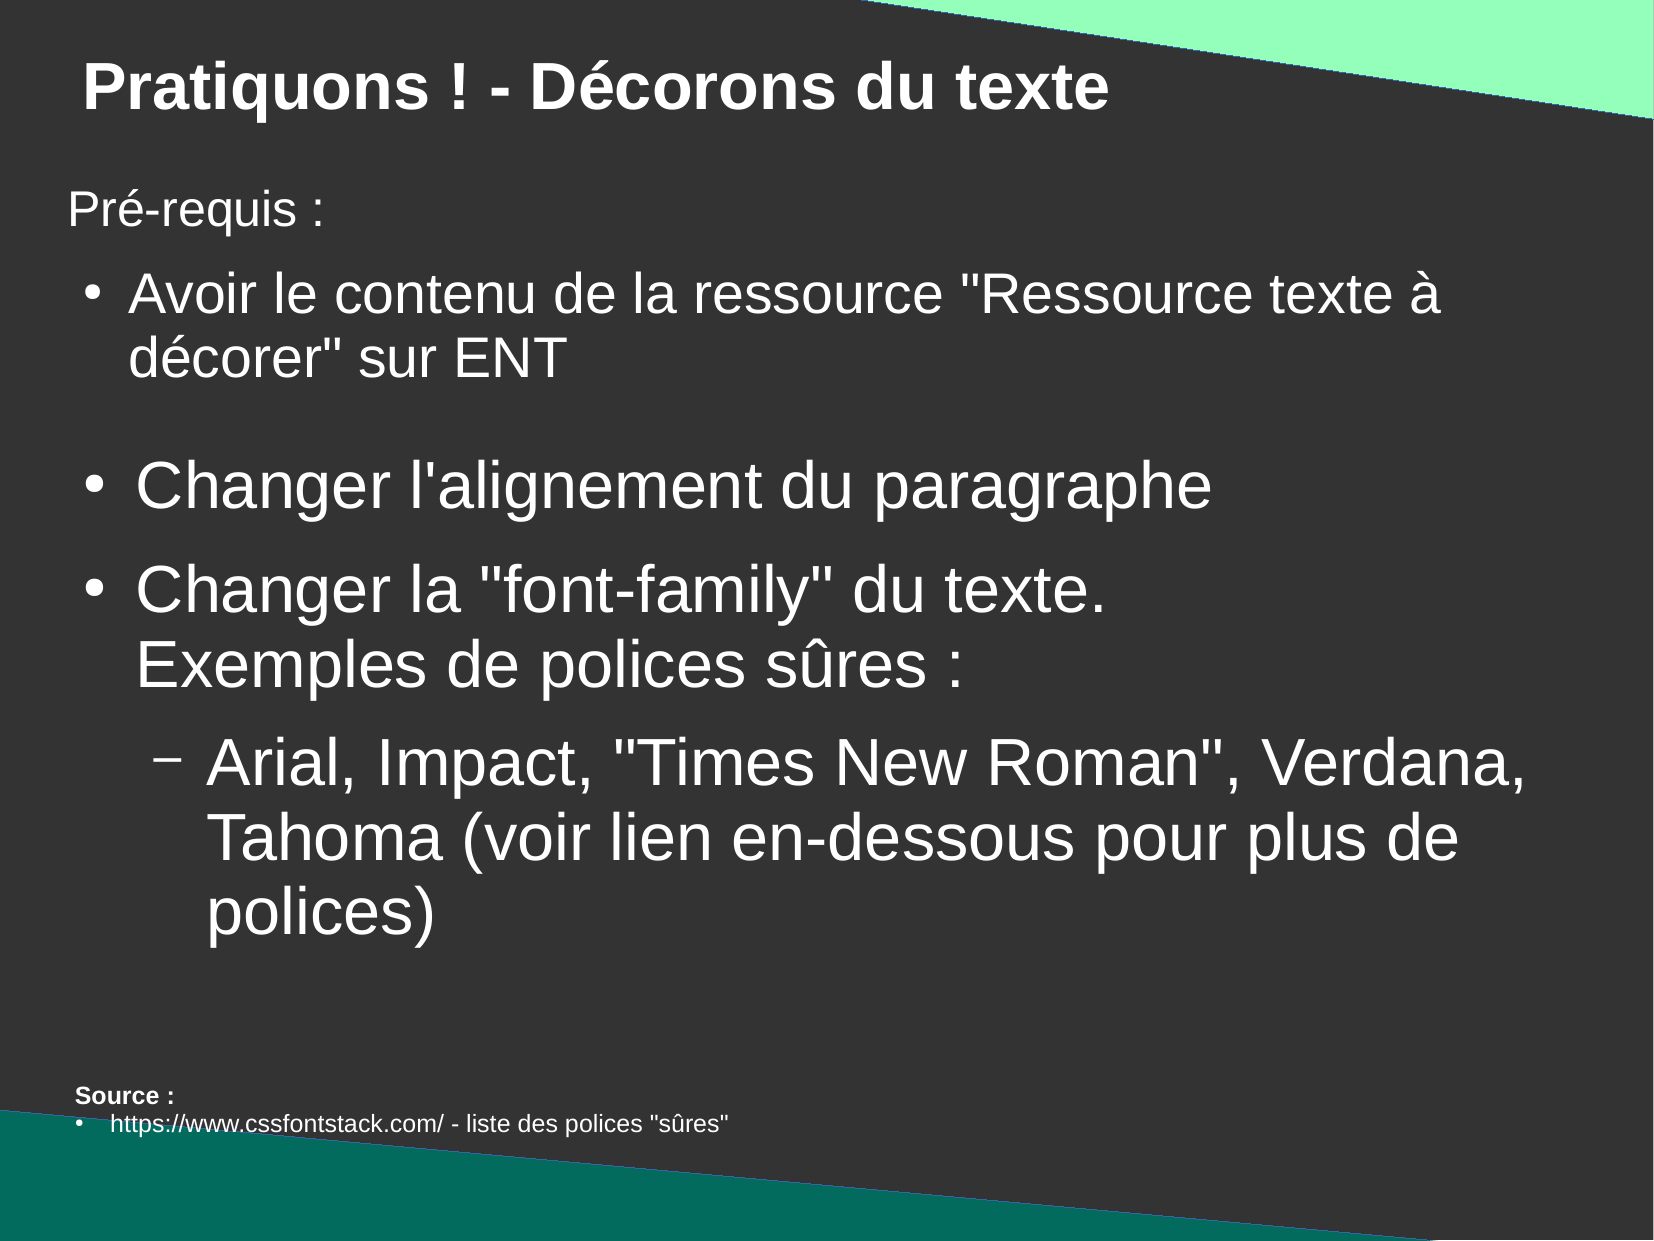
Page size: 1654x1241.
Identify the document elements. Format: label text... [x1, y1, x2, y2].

list Pré-requis : Avoir le contenu de la ressource "Ressource texte à décorer" sur ENT [67, 180, 1607, 390]
text_box Source : https://www.cssfontstack.com/ - liste des polices "sûres" [60, 1074, 1546, 1241]
list Changer l'alignement du paragraphe Changer la "font-family" du texte. Exemples de polices sûres : Arial, Impact, "Times New Roman", Verdana, Tahoma (voir lien en-dessous pour plus de polices) [64, 447, 1589, 1004]
title Pratiquons ! - Décorons du texte [82, 49, 1630, 199]
text_box [861, 0, 1654, 120]
